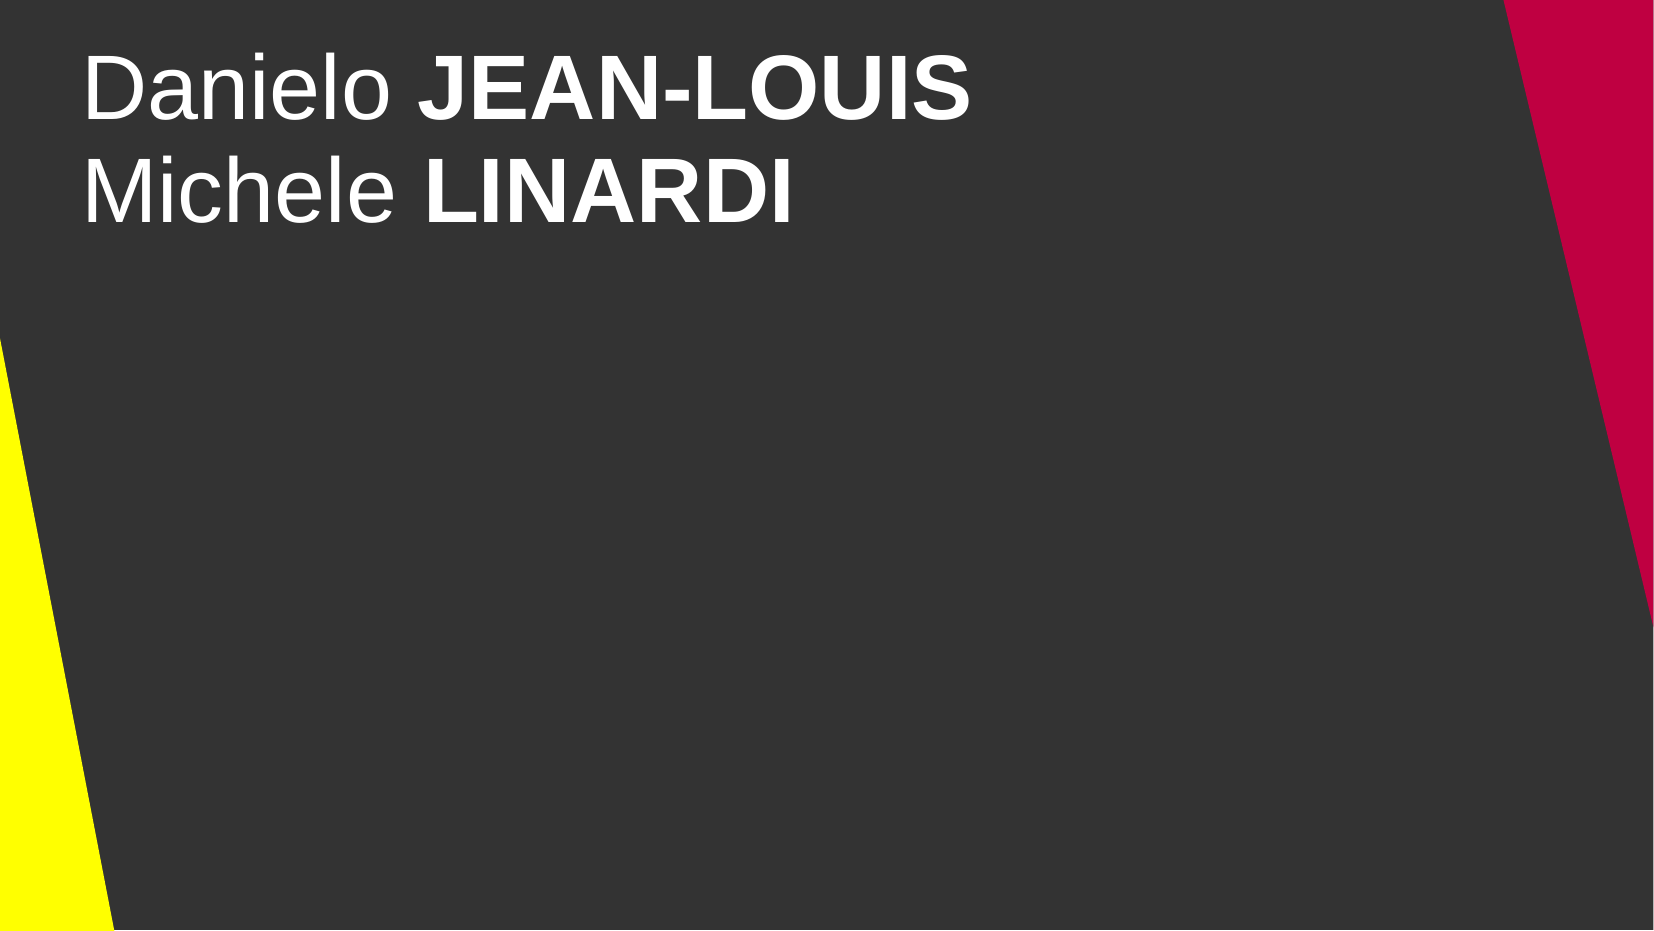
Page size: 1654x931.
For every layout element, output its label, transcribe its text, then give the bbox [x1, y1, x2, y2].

text_box [1503, 0, 1654, 630]
text_box Danielo JEAN-LOUIS Michele LINARDI [81, 36, 1570, 758]
text_box [0, 338, 115, 931]
